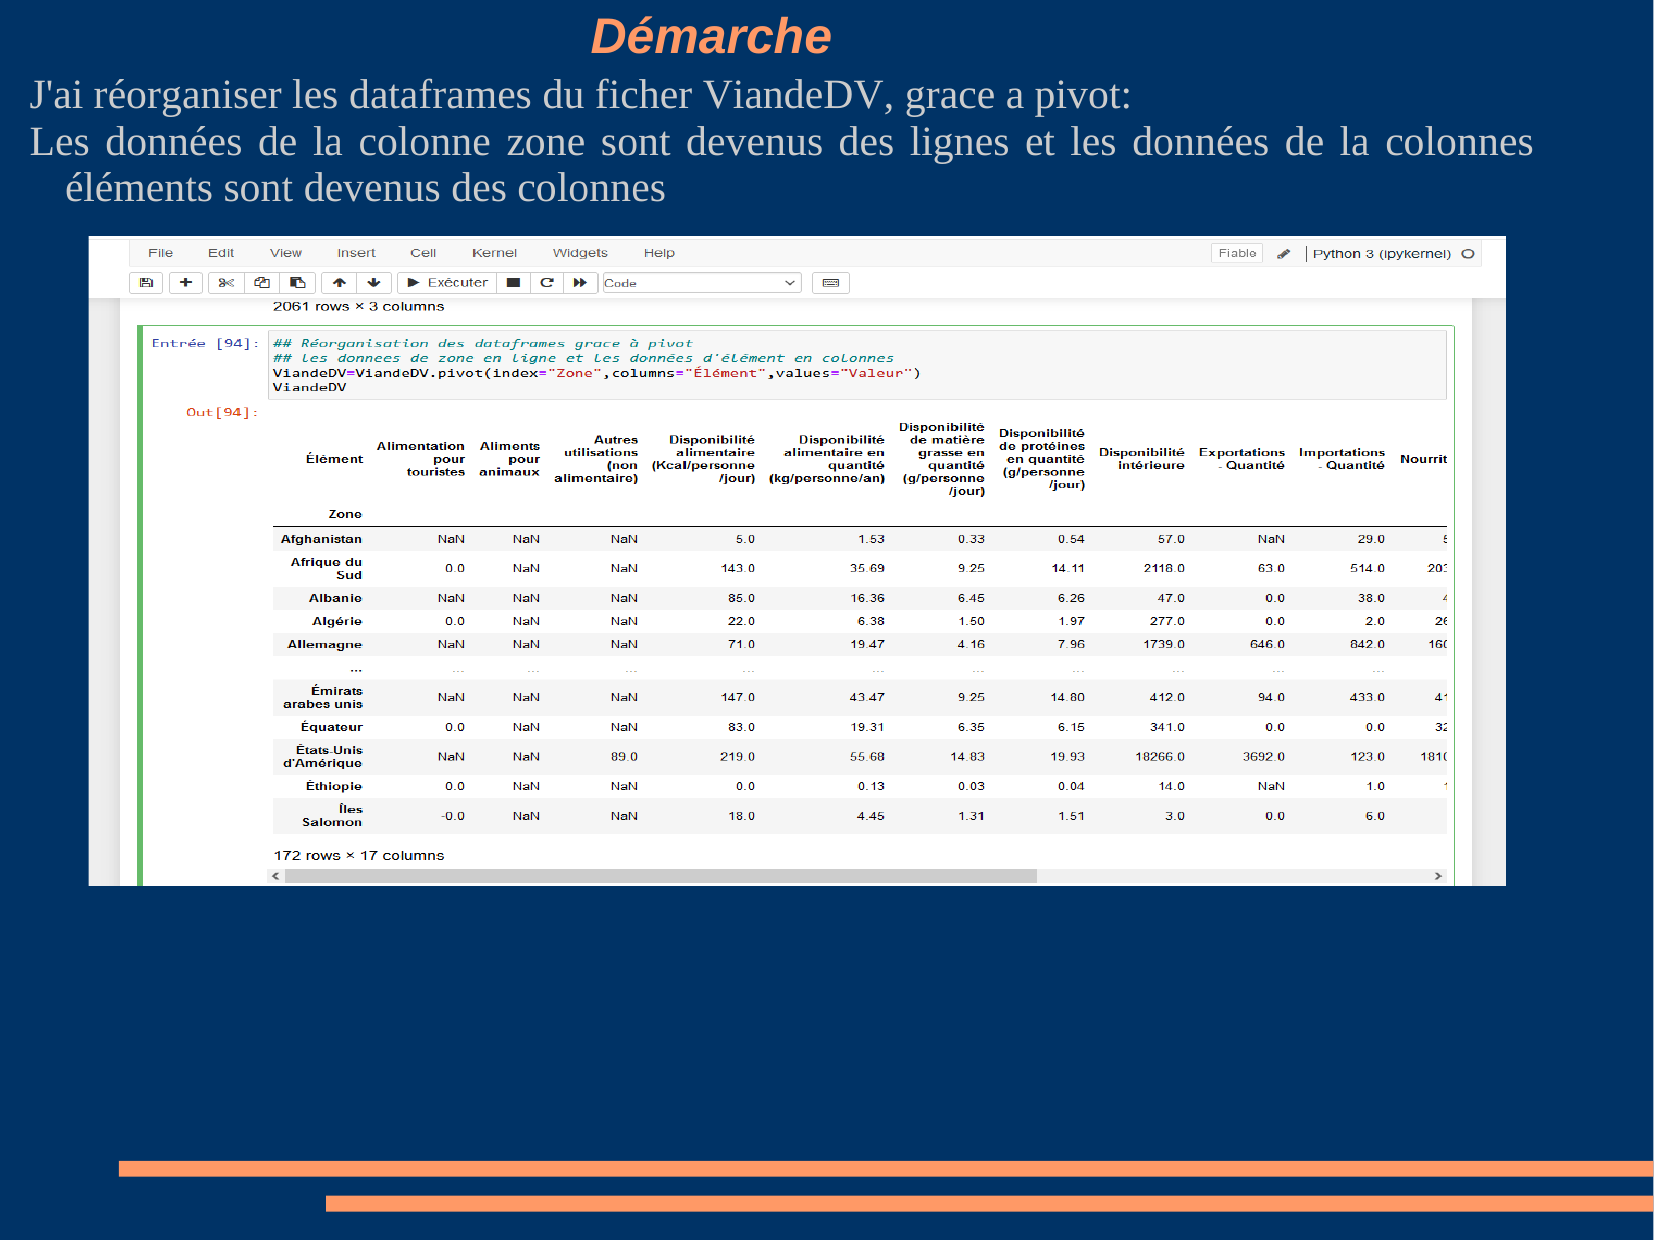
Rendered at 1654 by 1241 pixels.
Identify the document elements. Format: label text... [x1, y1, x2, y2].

subtitle J'ai réorganiser les dataframes du ficher ViandeDV, grace a pivot: Les données de la colonne zone sont devenus des lignes et les données de la colonnes éléments sont devenus des colonnes [29, 70, 1536, 212]
title Démarche [5, 0, 1418, 89]
picture [88, 236, 1506, 886]
